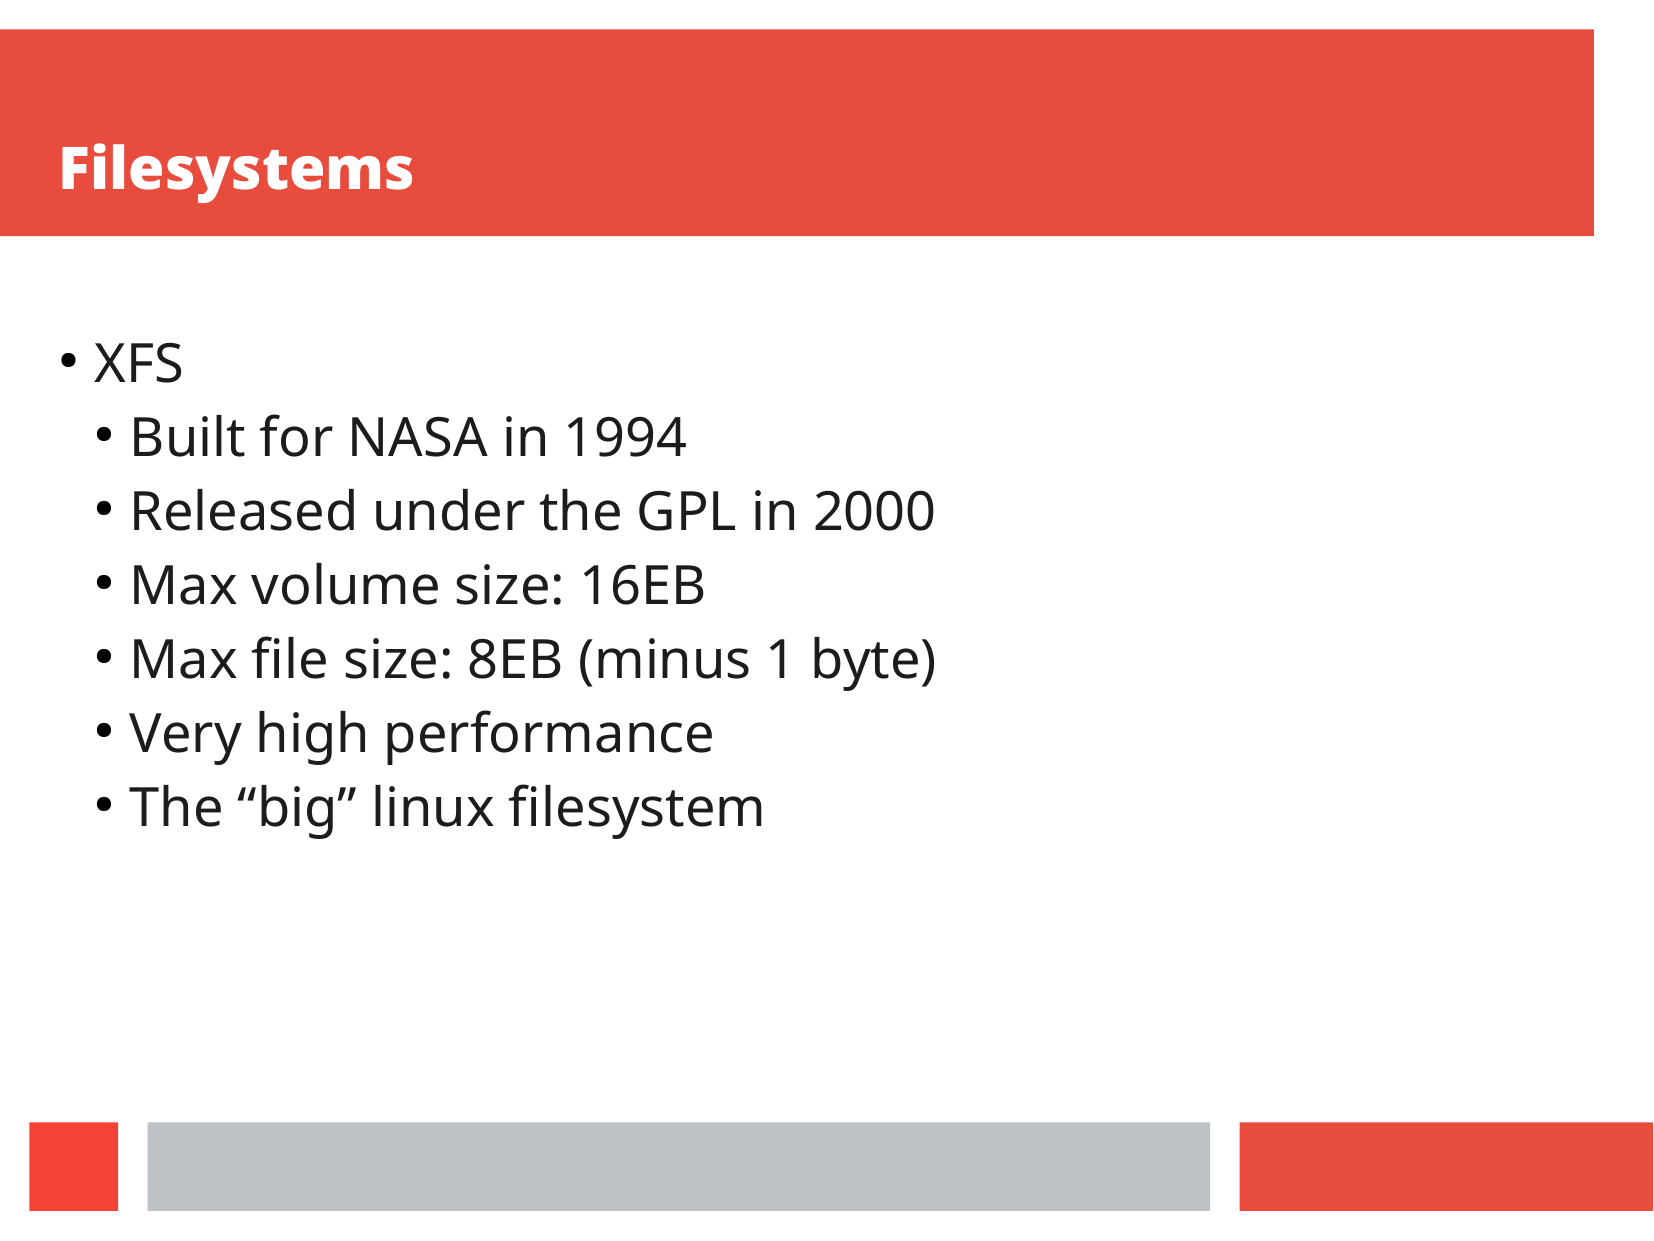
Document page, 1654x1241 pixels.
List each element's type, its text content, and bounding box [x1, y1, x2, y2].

title Filesystems [58, 59, 1594, 207]
subtitle XFS Built for NASA in 1994 Released under the GPL in 2000 Max volume size: 16EB Max file size: 8EB (minus 1 byte) Very high performance The “big” linux filesystem [58, 324, 1565, 1093]
